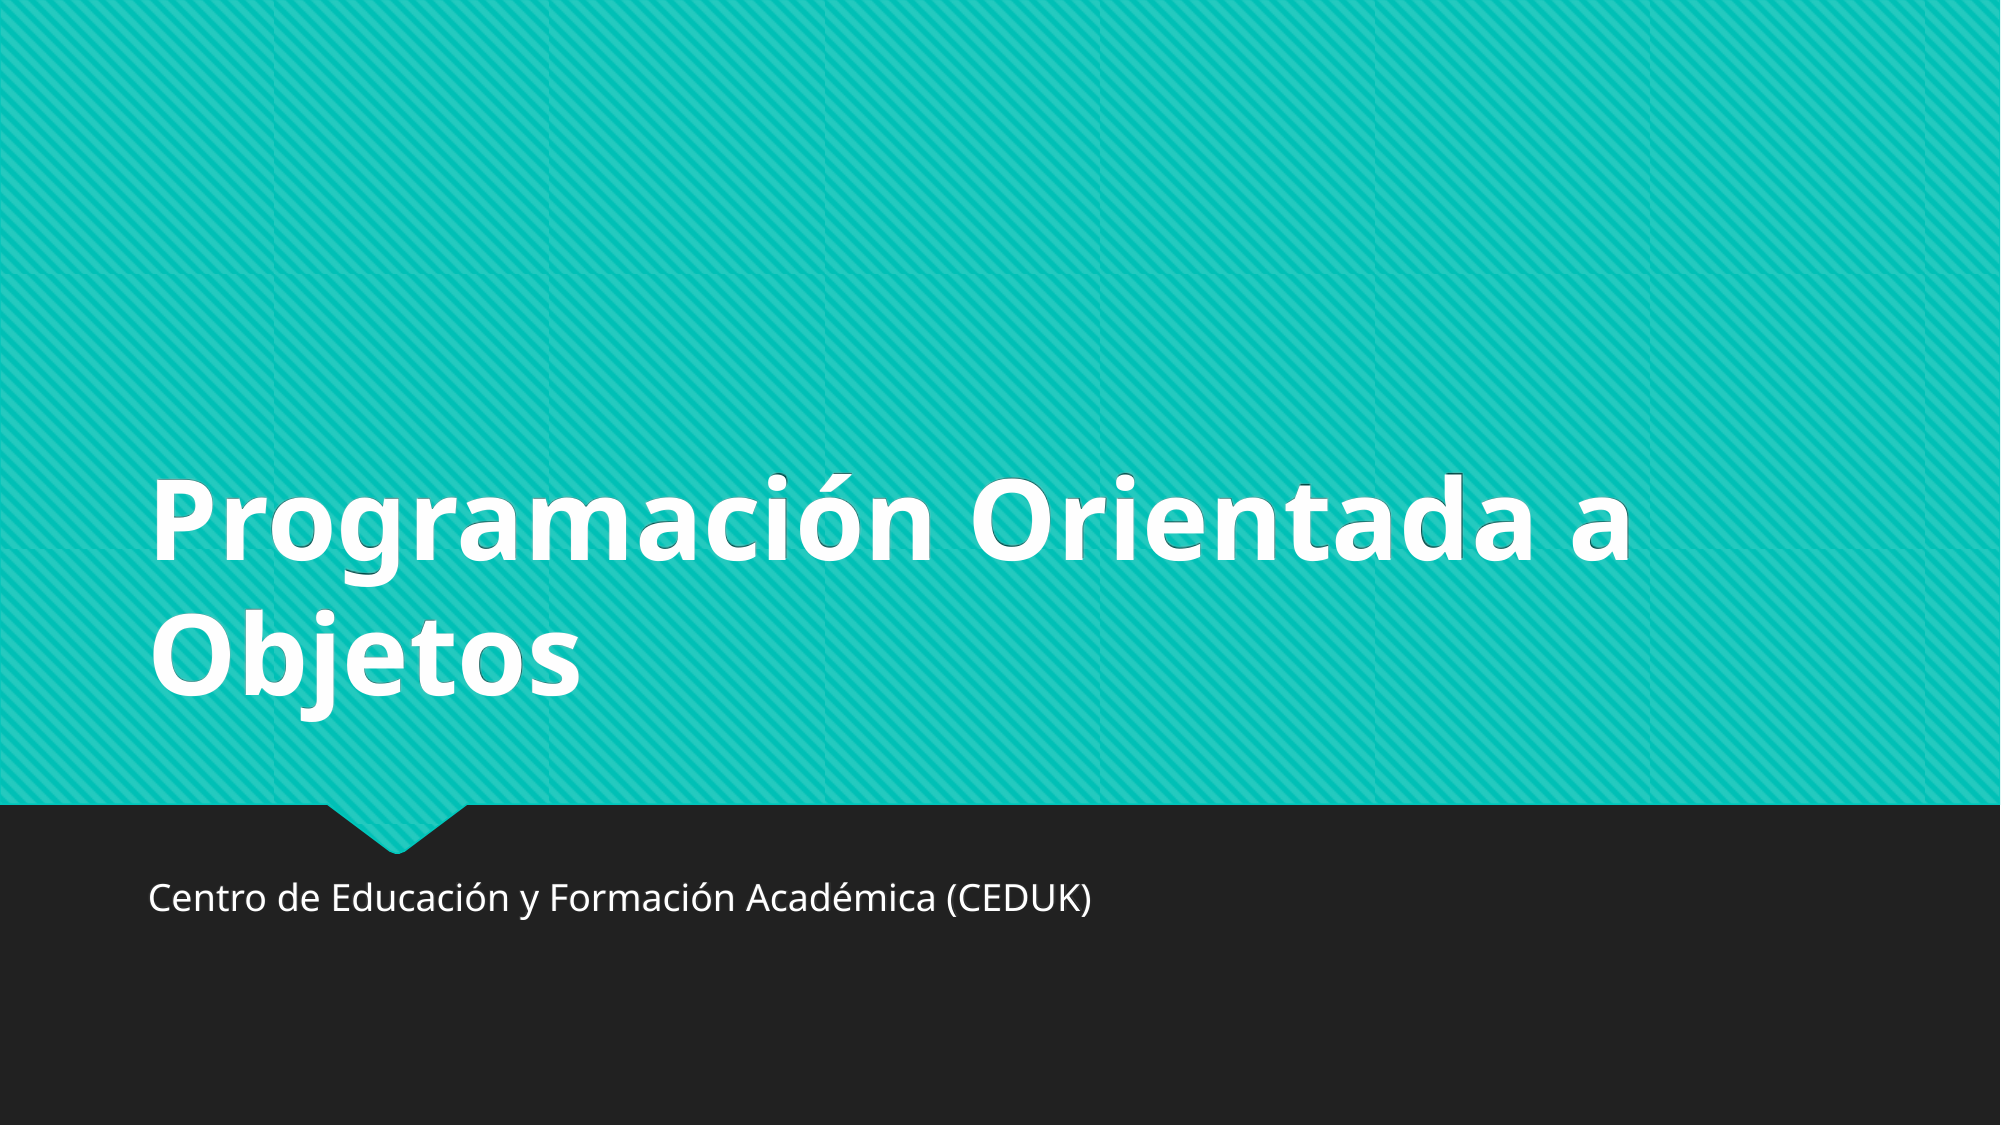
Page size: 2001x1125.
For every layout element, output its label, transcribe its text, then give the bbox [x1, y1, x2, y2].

title Programación Orientada a Objetos [132, 237, 1868, 726]
subtitle Centro de Educación y Formación Académica (CEDUK) [132, 866, 1868, 938]
